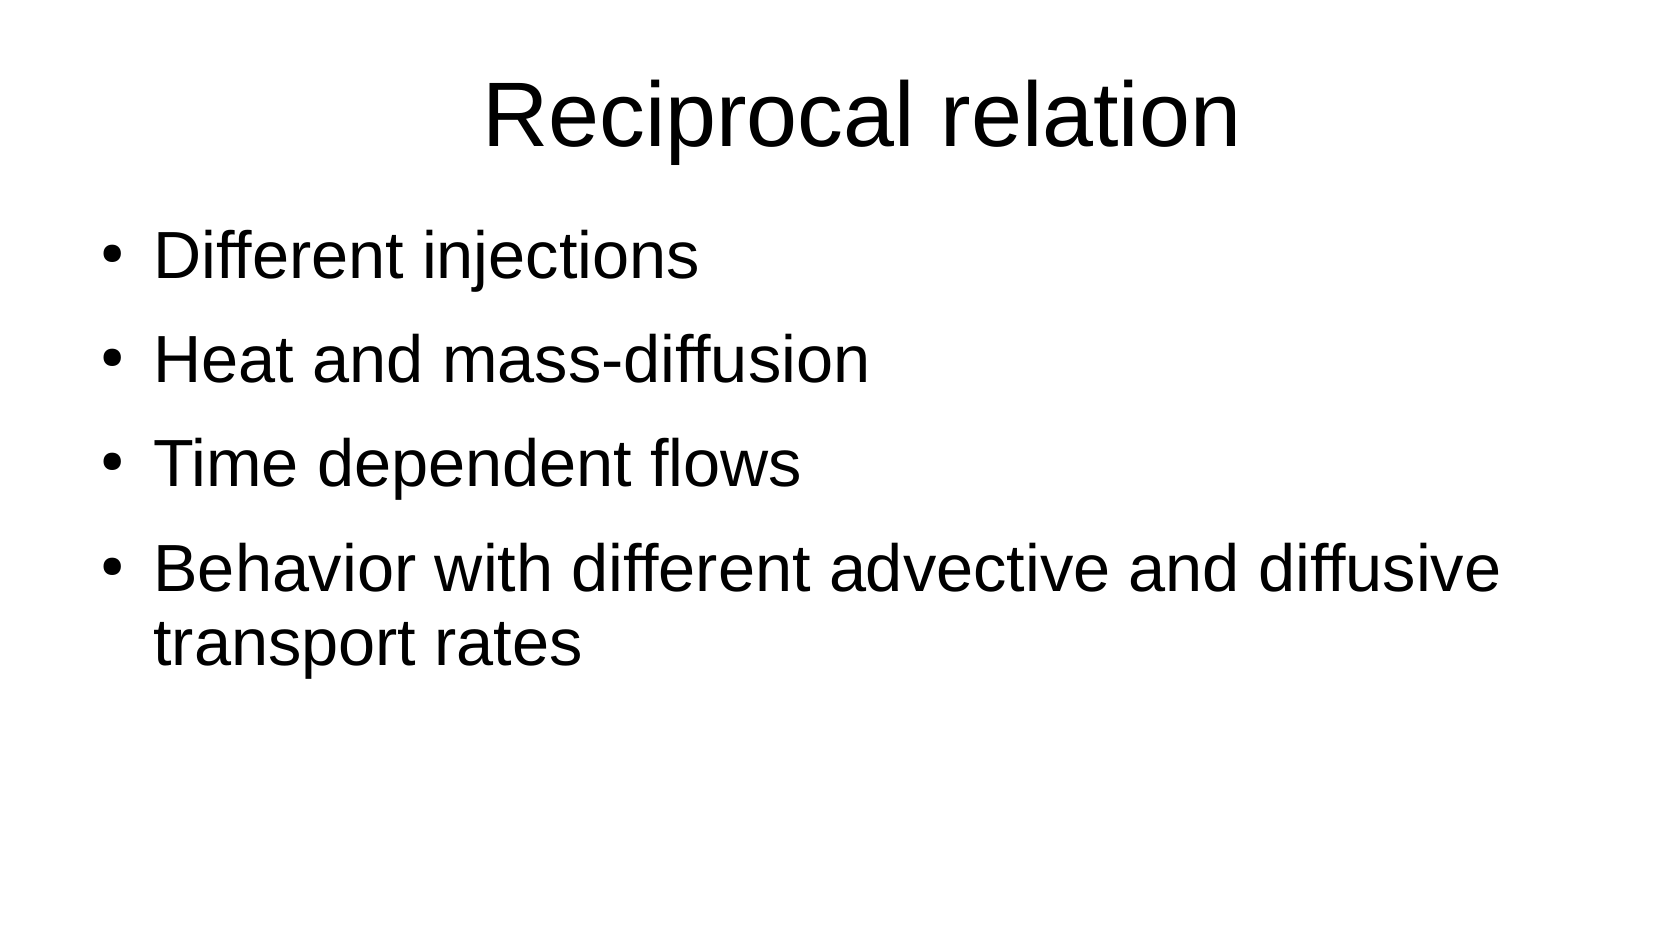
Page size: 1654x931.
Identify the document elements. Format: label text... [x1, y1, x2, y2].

list Different injections Heat and mass-diffusion Time dependent flows Behavior with different advective and diffusive transport rates [82, 217, 1571, 758]
title Reciprocal relation [82, 37, 1571, 193]
